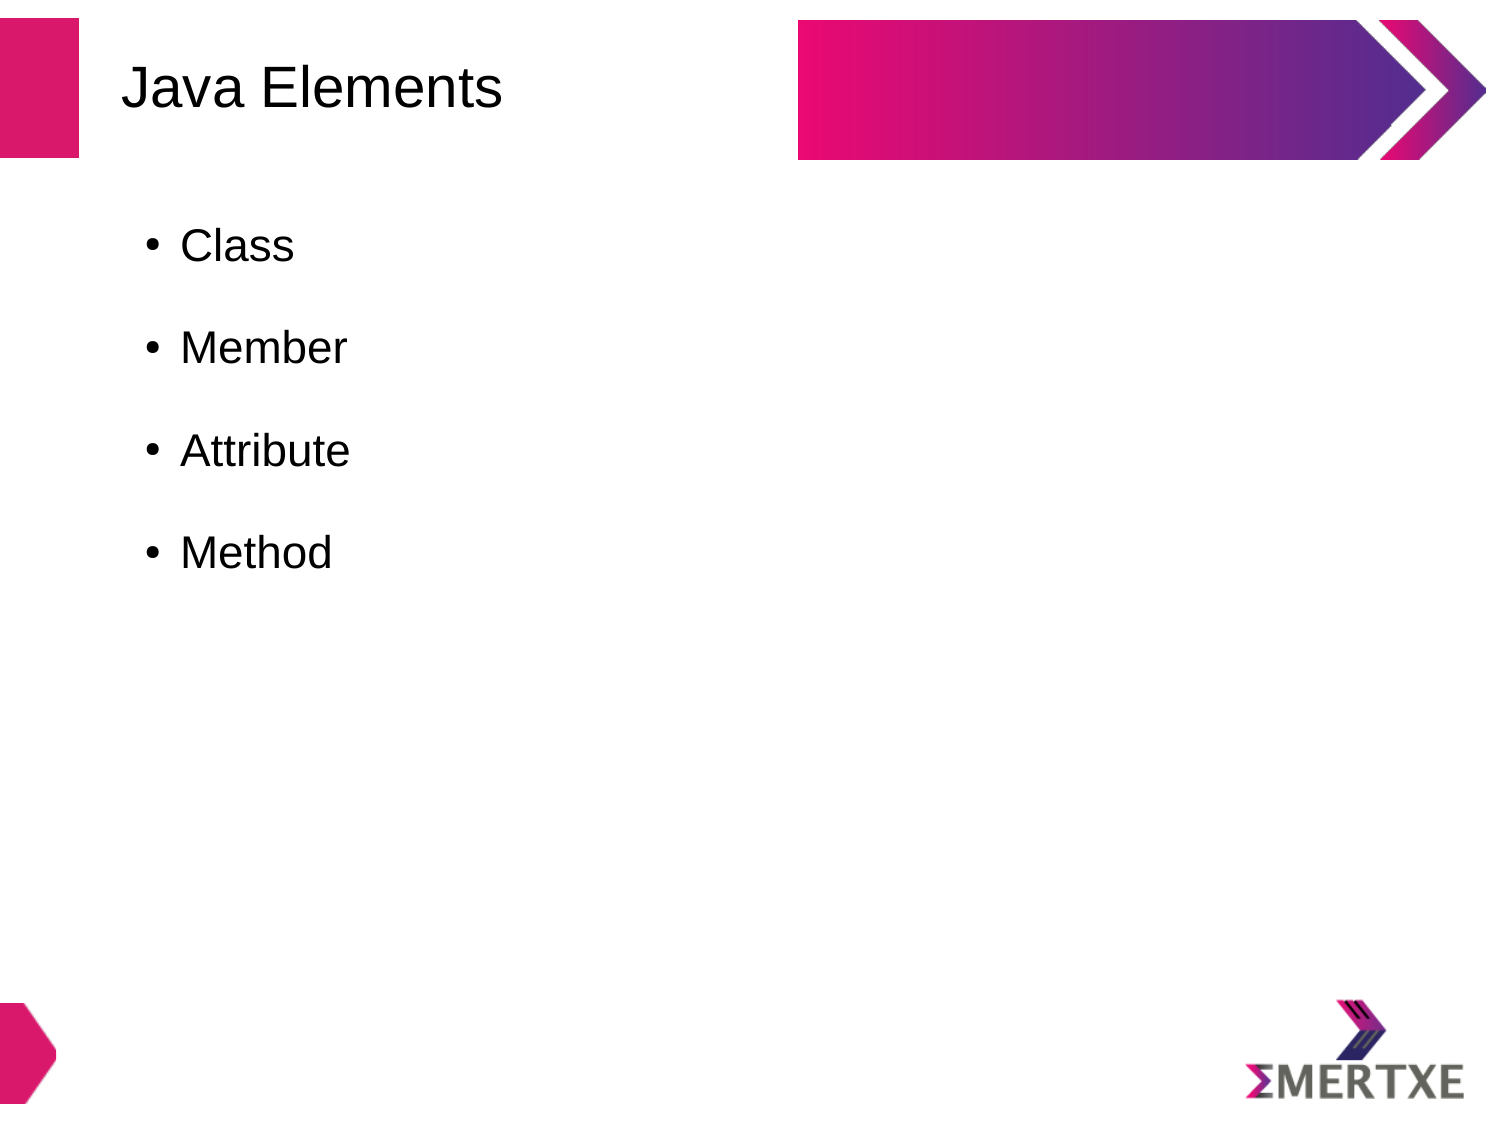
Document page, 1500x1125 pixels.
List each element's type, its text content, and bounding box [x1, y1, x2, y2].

text_box Java Elements [106, 47, 756, 128]
picture [798, 20, 1486, 160]
text_box Class Member Attribute Method [129, 212, 1335, 671]
picture [1245, 996, 1465, 1099]
